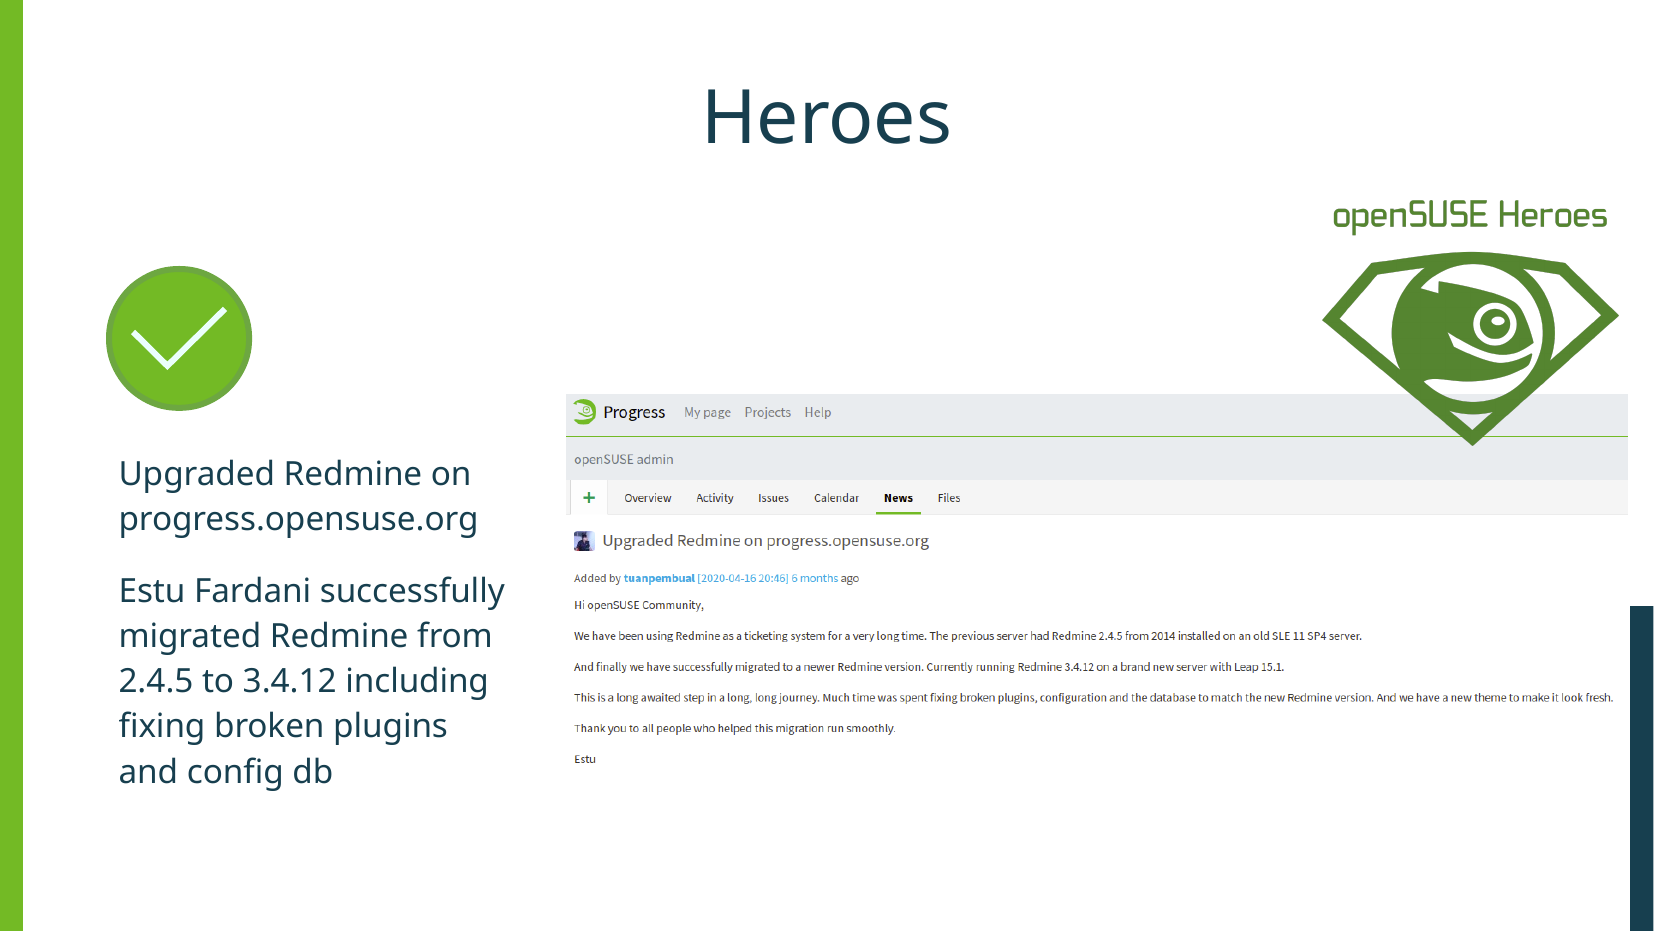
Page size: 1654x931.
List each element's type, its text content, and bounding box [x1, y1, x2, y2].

picture [566, 200, 1628, 780]
list Upgraded Redmine on progress.opensuse.org Estu Fardani successfully migrated Redmine from 2.4.5 to 3.4.12 including fixing broken plugins and config db [55, 450, 513, 825]
text_box [113, 273, 246, 404]
title Heroes [82, 37, 1571, 193]
